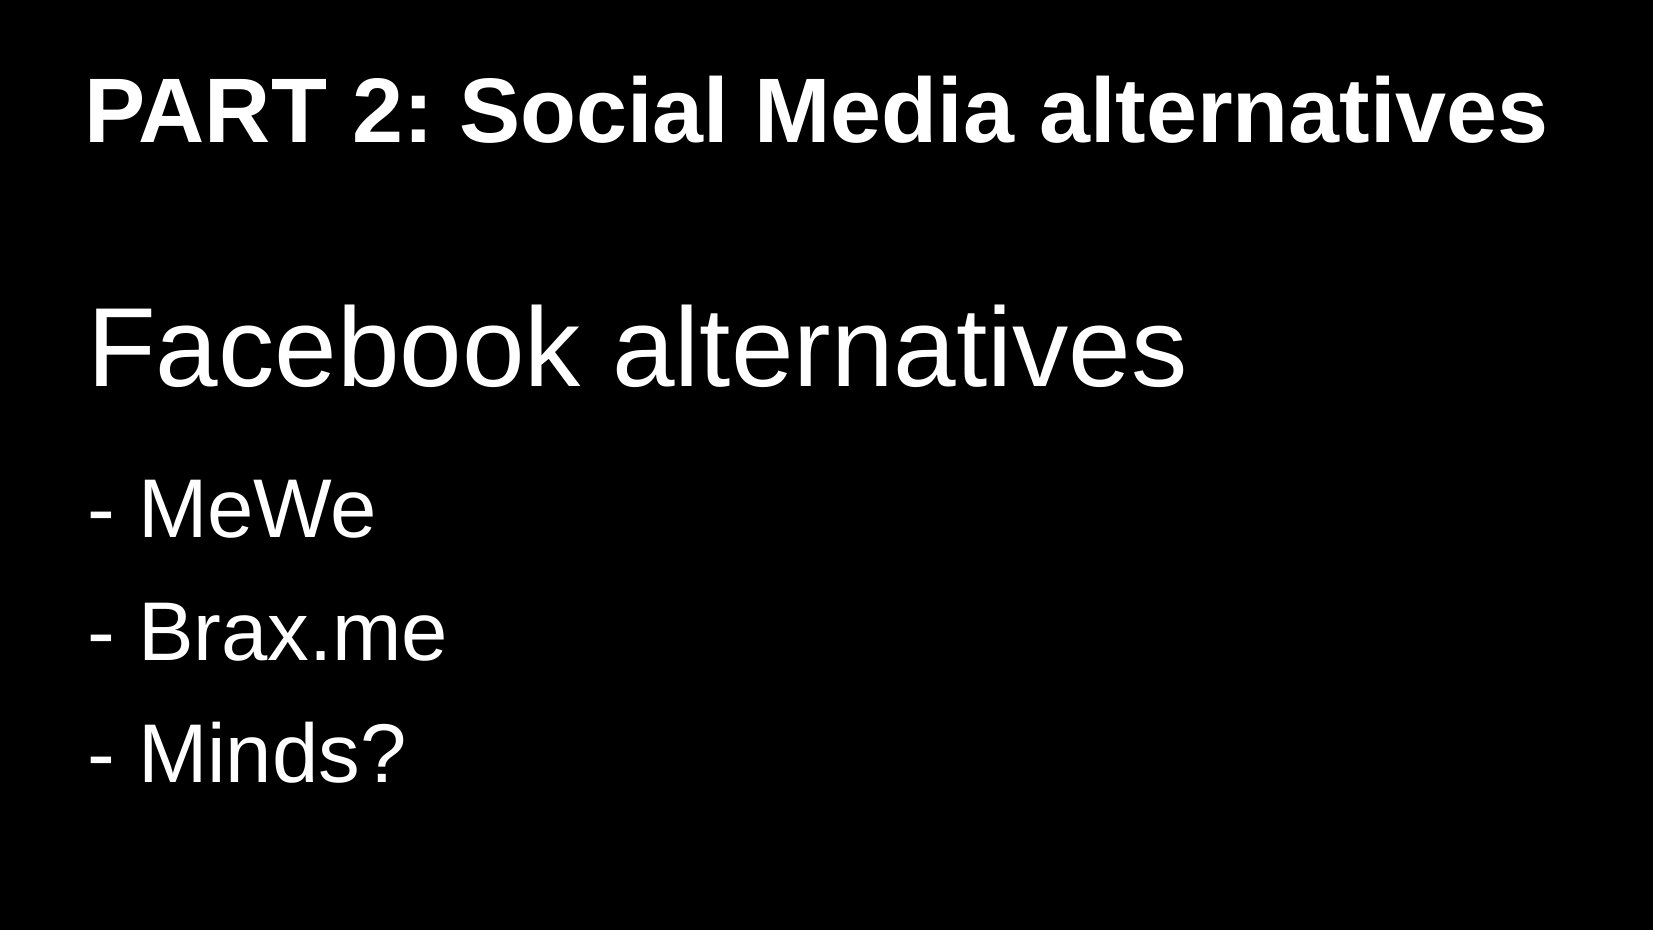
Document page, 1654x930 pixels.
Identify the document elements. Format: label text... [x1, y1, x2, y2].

list - MeWe - Brax.me - Minds? [87, 462, 1573, 852]
list Facebook alternatives [87, 285, 1573, 447]
title PART 2: Social Media alternatives [84, 56, 1561, 166]
